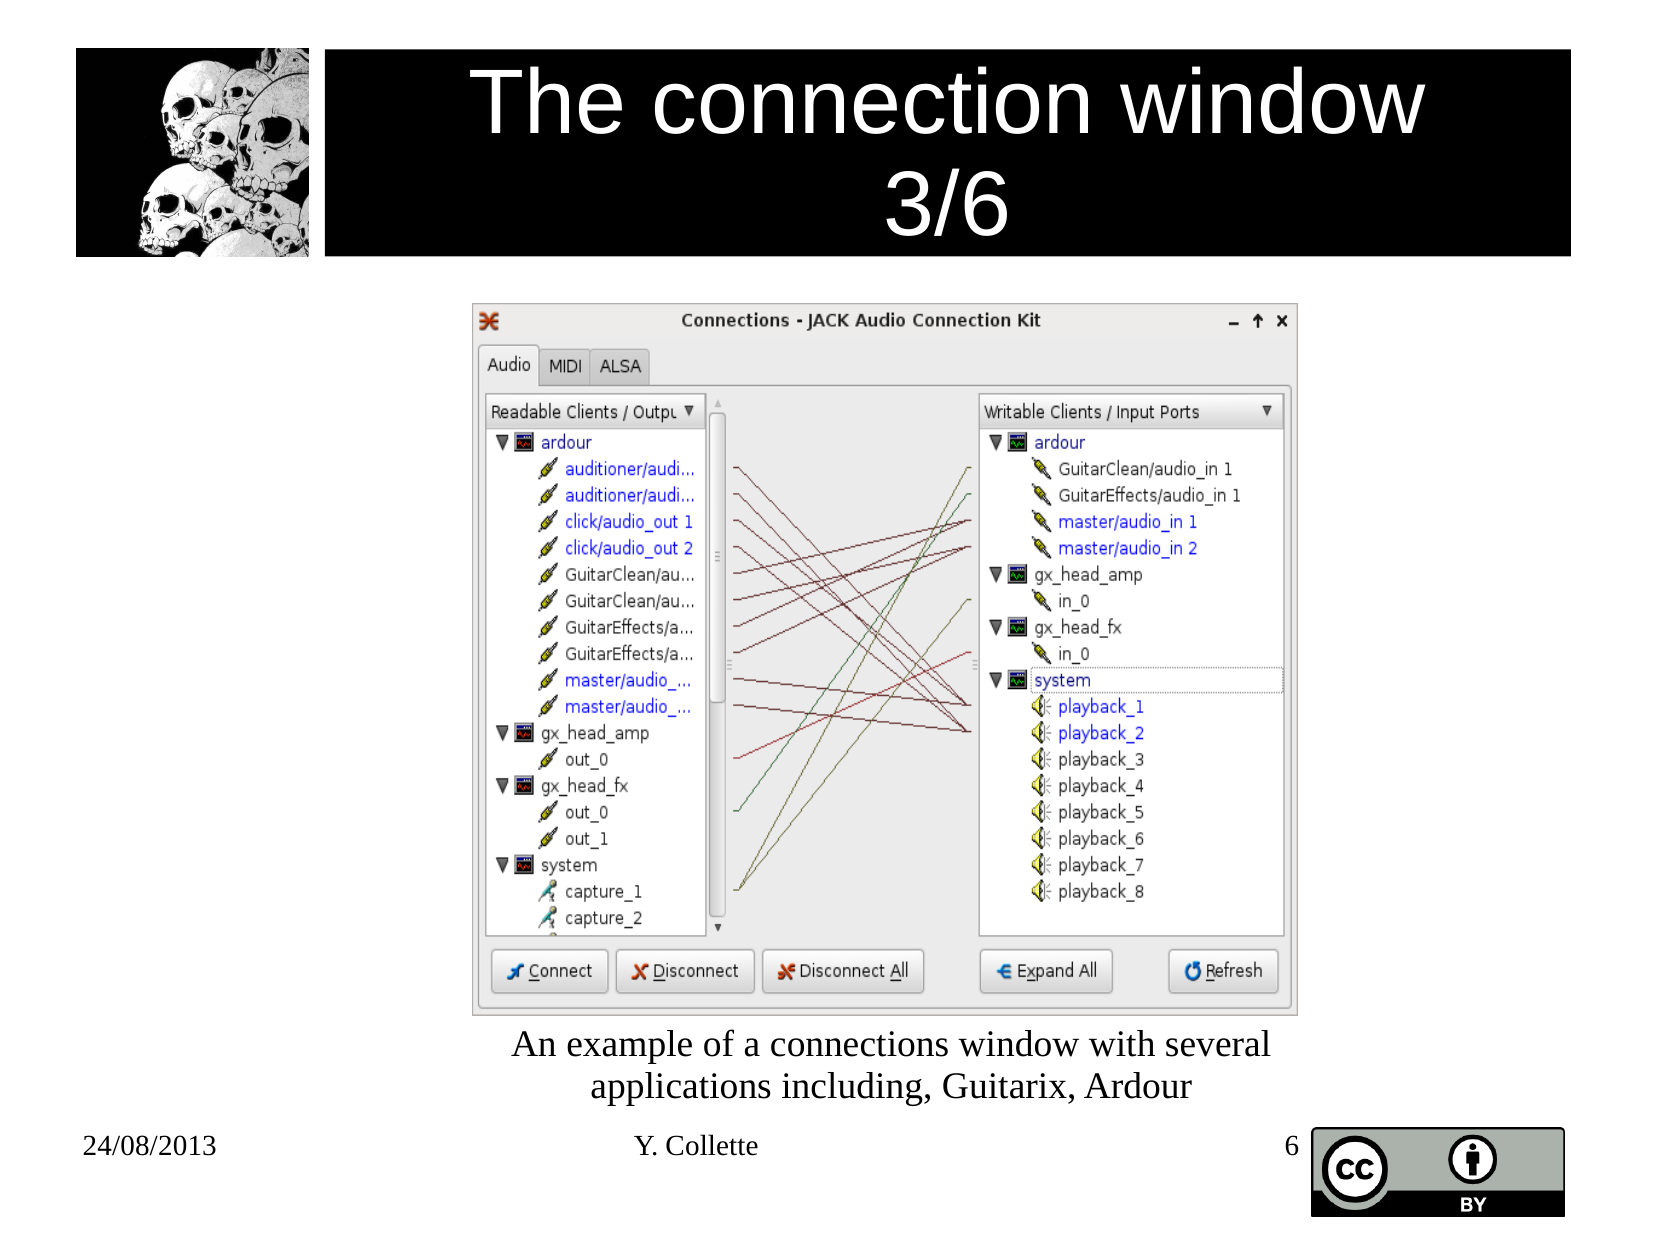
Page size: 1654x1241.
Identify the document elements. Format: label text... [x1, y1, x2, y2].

picture [472, 303, 1298, 1015]
title The connection window 3/6 [324, 49, 1571, 257]
picture [1311, 1127, 1565, 1217]
text_box An example of a connections window with several applications including, Guitarix, Ardour [437, 1015, 1347, 1114]
picture [76, 48, 309, 257]
